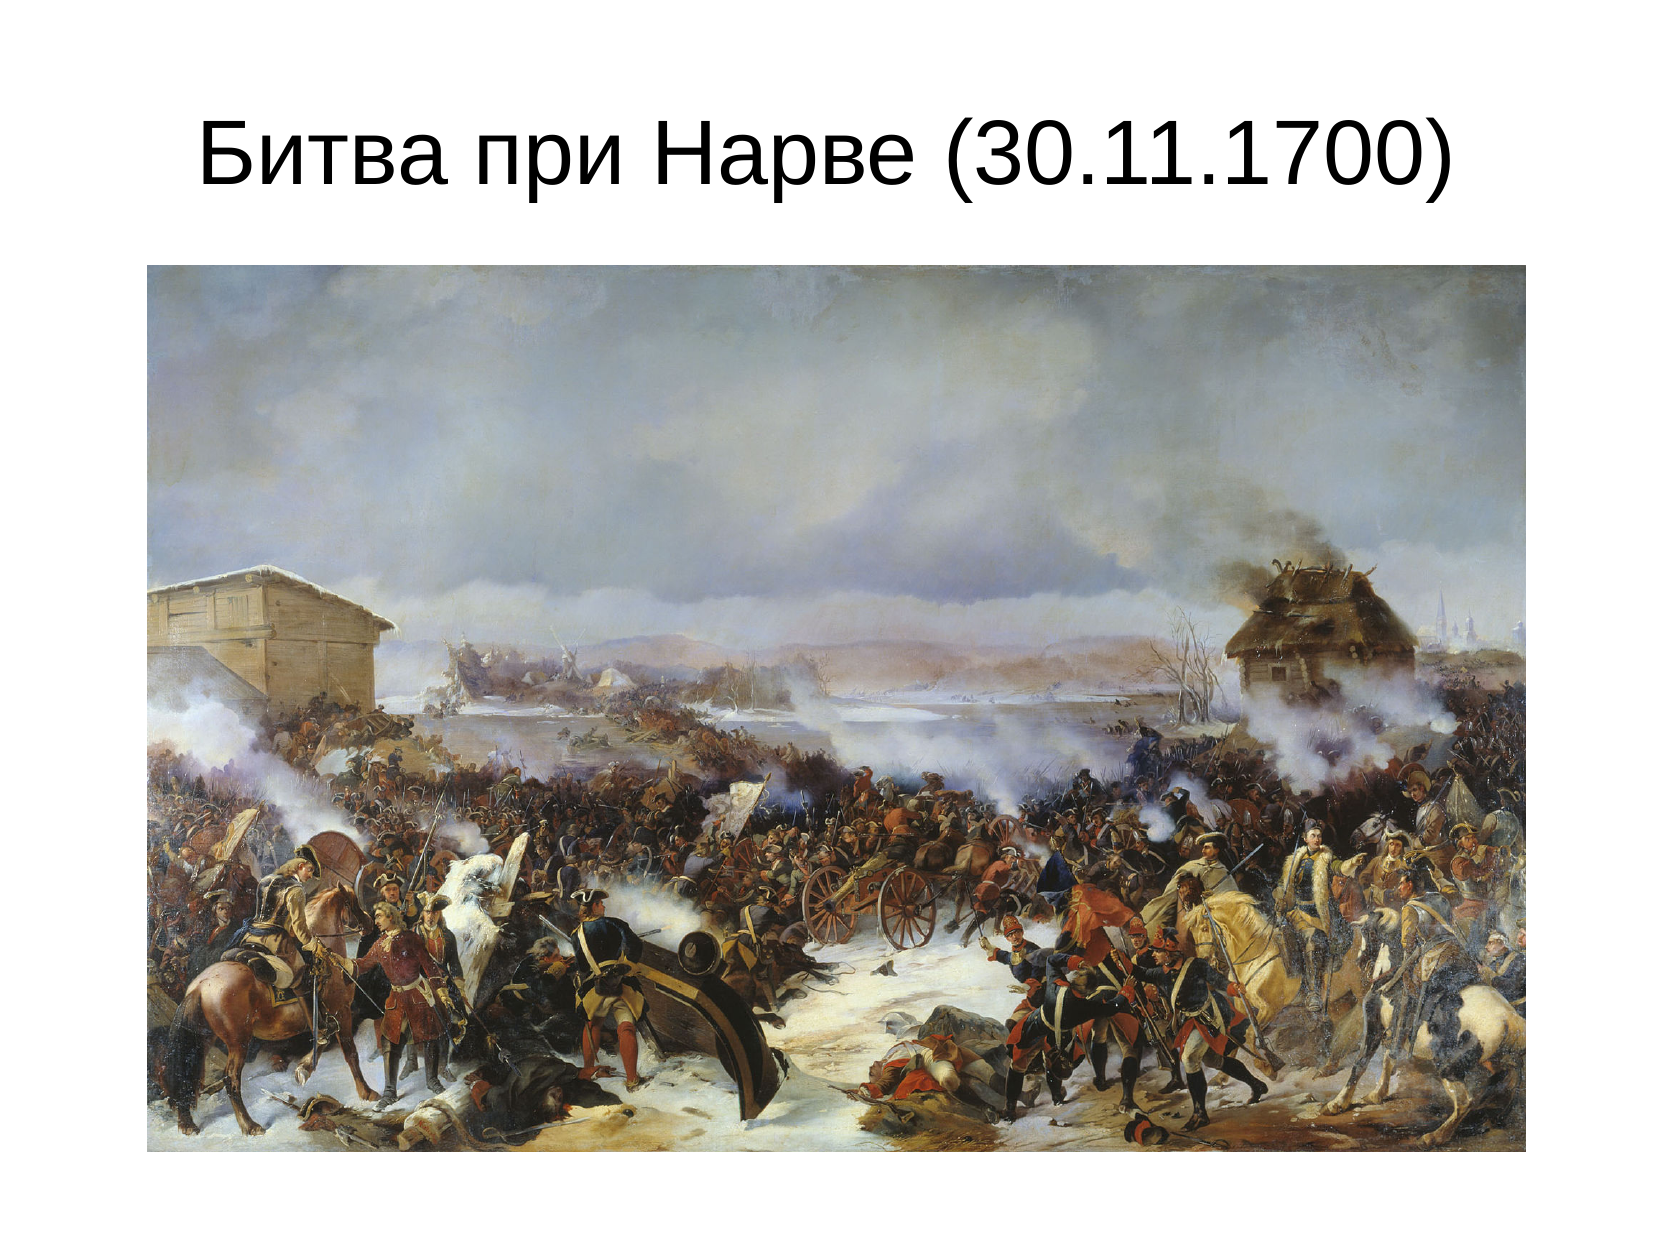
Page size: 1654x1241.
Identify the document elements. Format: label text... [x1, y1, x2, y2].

title Битва при Нарве (30.11.1700) [82, 49, 1571, 257]
picture [147, 265, 1526, 1152]
